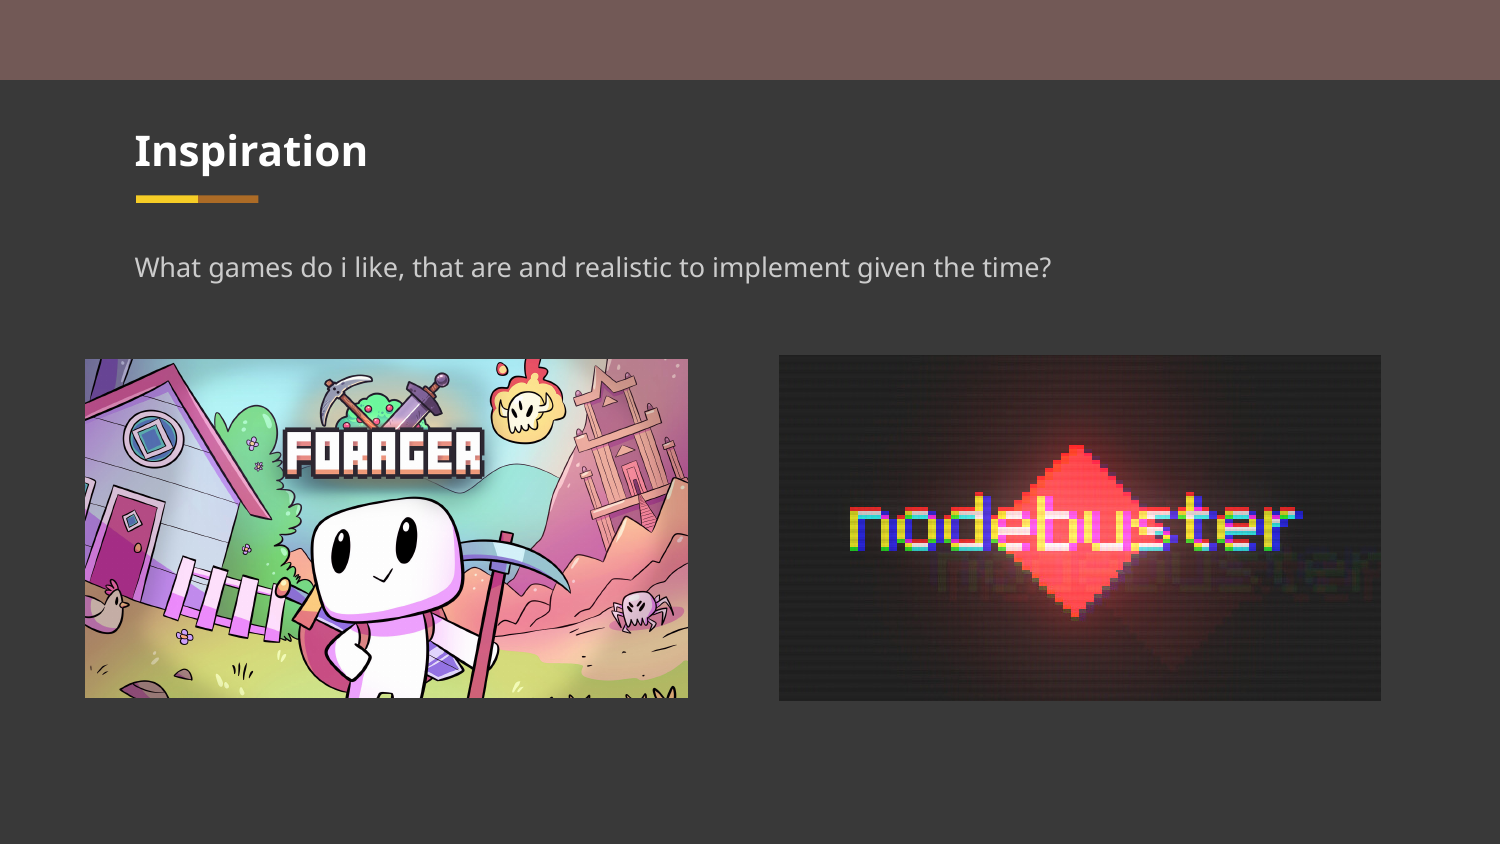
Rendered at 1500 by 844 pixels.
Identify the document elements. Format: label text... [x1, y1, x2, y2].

picture [779, 355, 1381, 701]
title Inspiration [119, 106, 1381, 194]
picture [85, 359, 688, 698]
list What games do i like, that are and realistic to implement given the time? [119, 228, 1381, 600]
